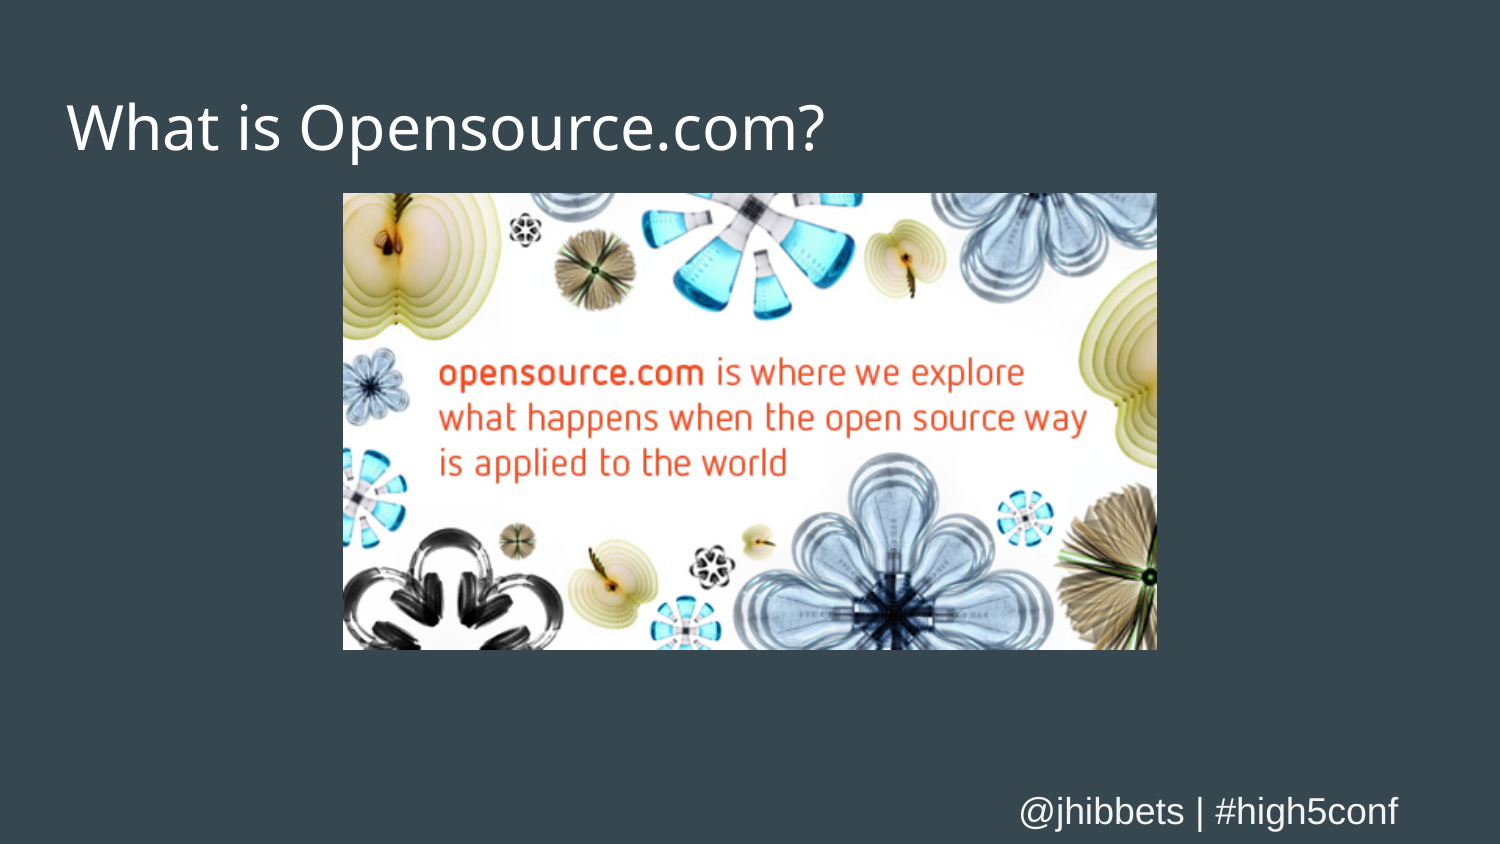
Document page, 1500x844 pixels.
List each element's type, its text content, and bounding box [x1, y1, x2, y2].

title What is Opensource.com? [51, 72, 1449, 167]
picture [343, 193, 1157, 650]
